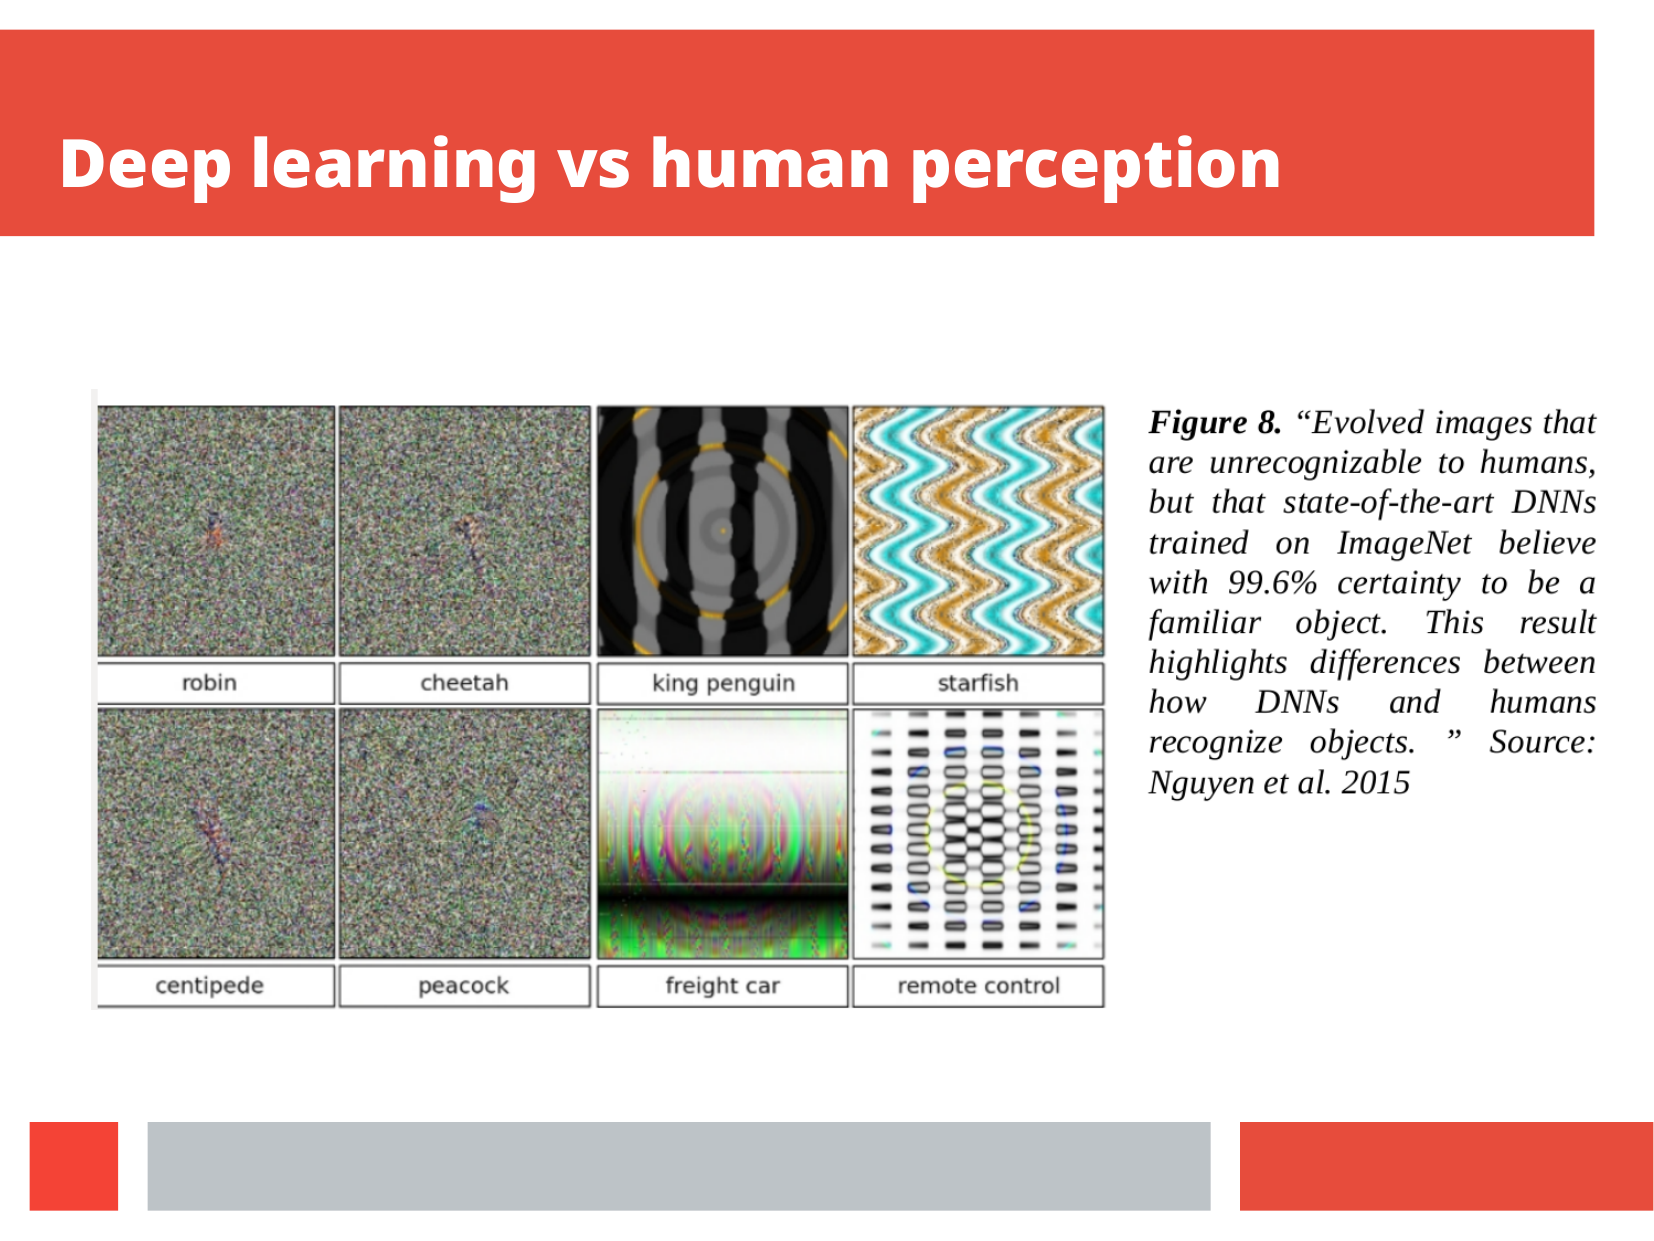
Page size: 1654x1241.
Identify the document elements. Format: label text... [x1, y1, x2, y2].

title Deep learning vs human perception [59, 59, 1595, 207]
picture [90, 389, 1621, 1010]
